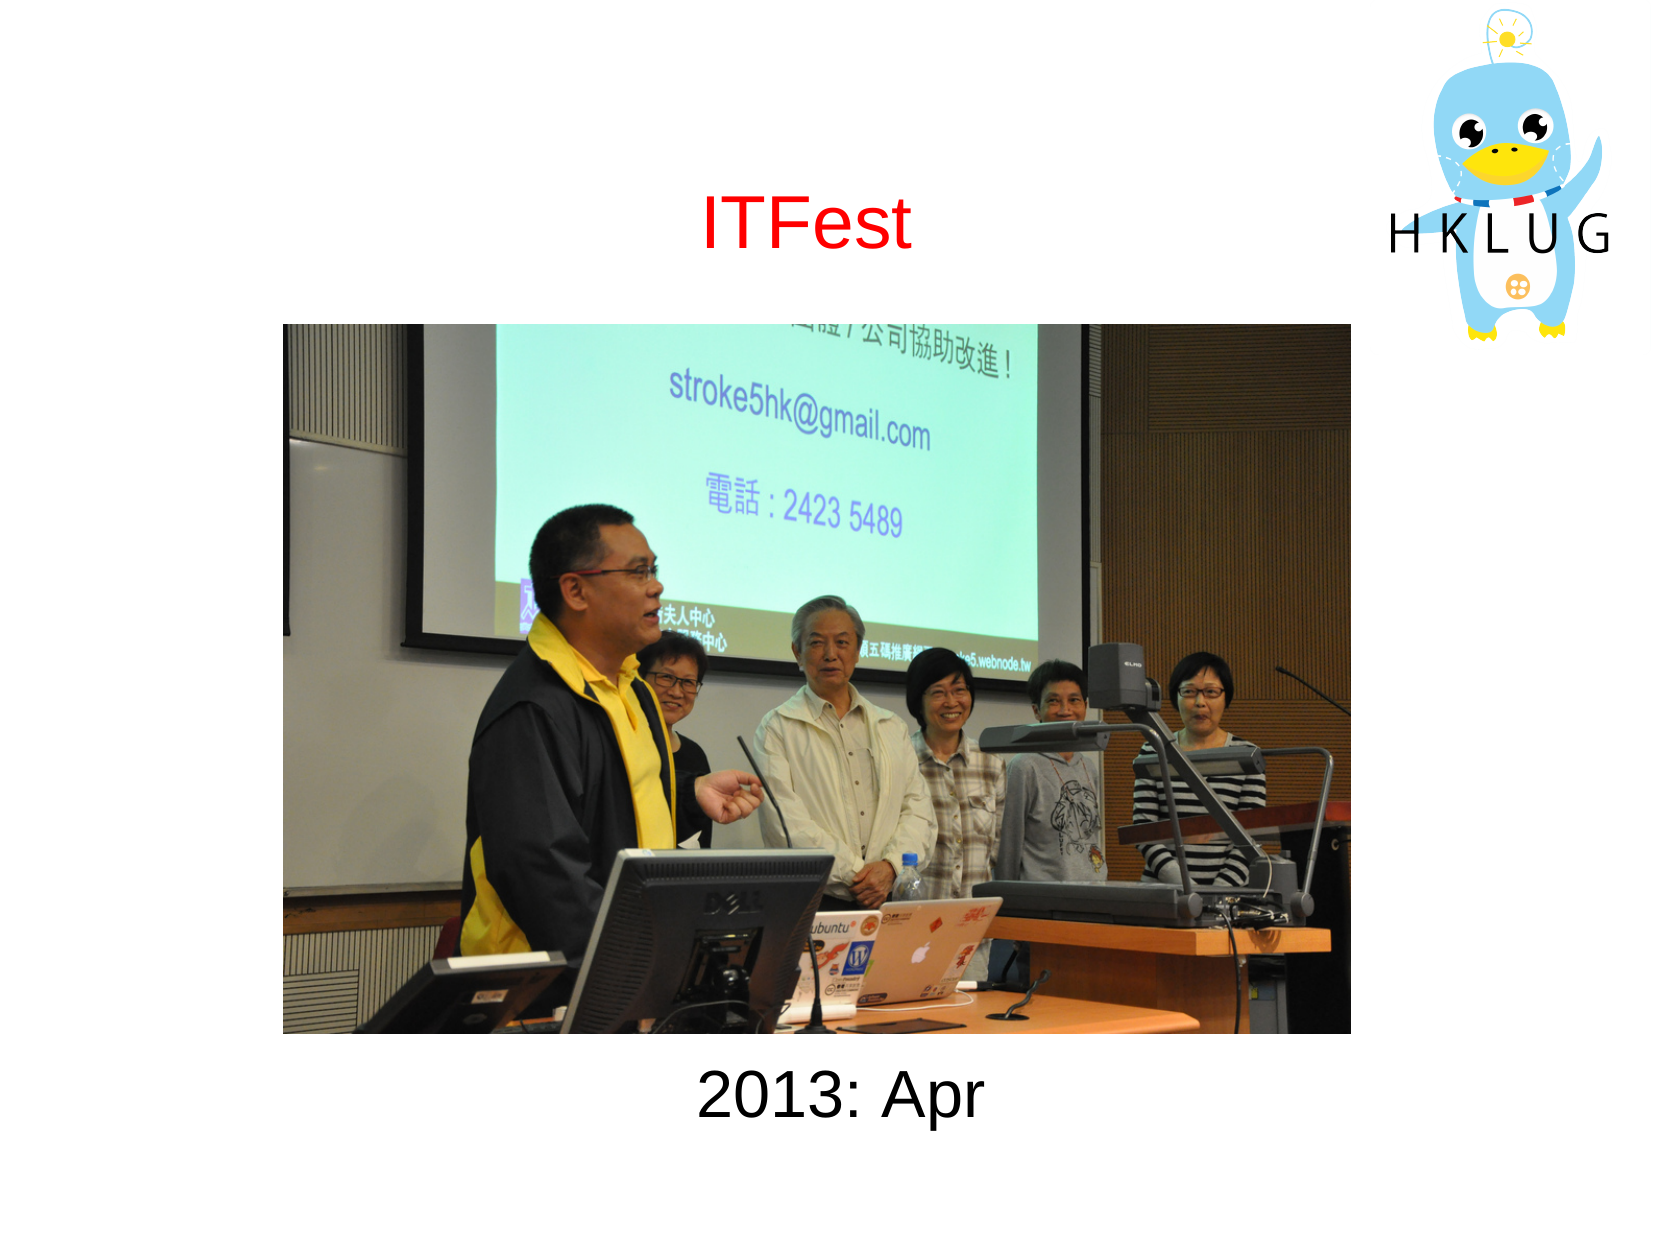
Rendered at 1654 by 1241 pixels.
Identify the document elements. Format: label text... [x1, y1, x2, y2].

picture [283, 324, 1351, 1034]
text_box 2013: Apr [107, 1057, 1575, 1139]
text_box ITFest [68, 129, 1565, 308]
picture [1370, 0, 1651, 355]
